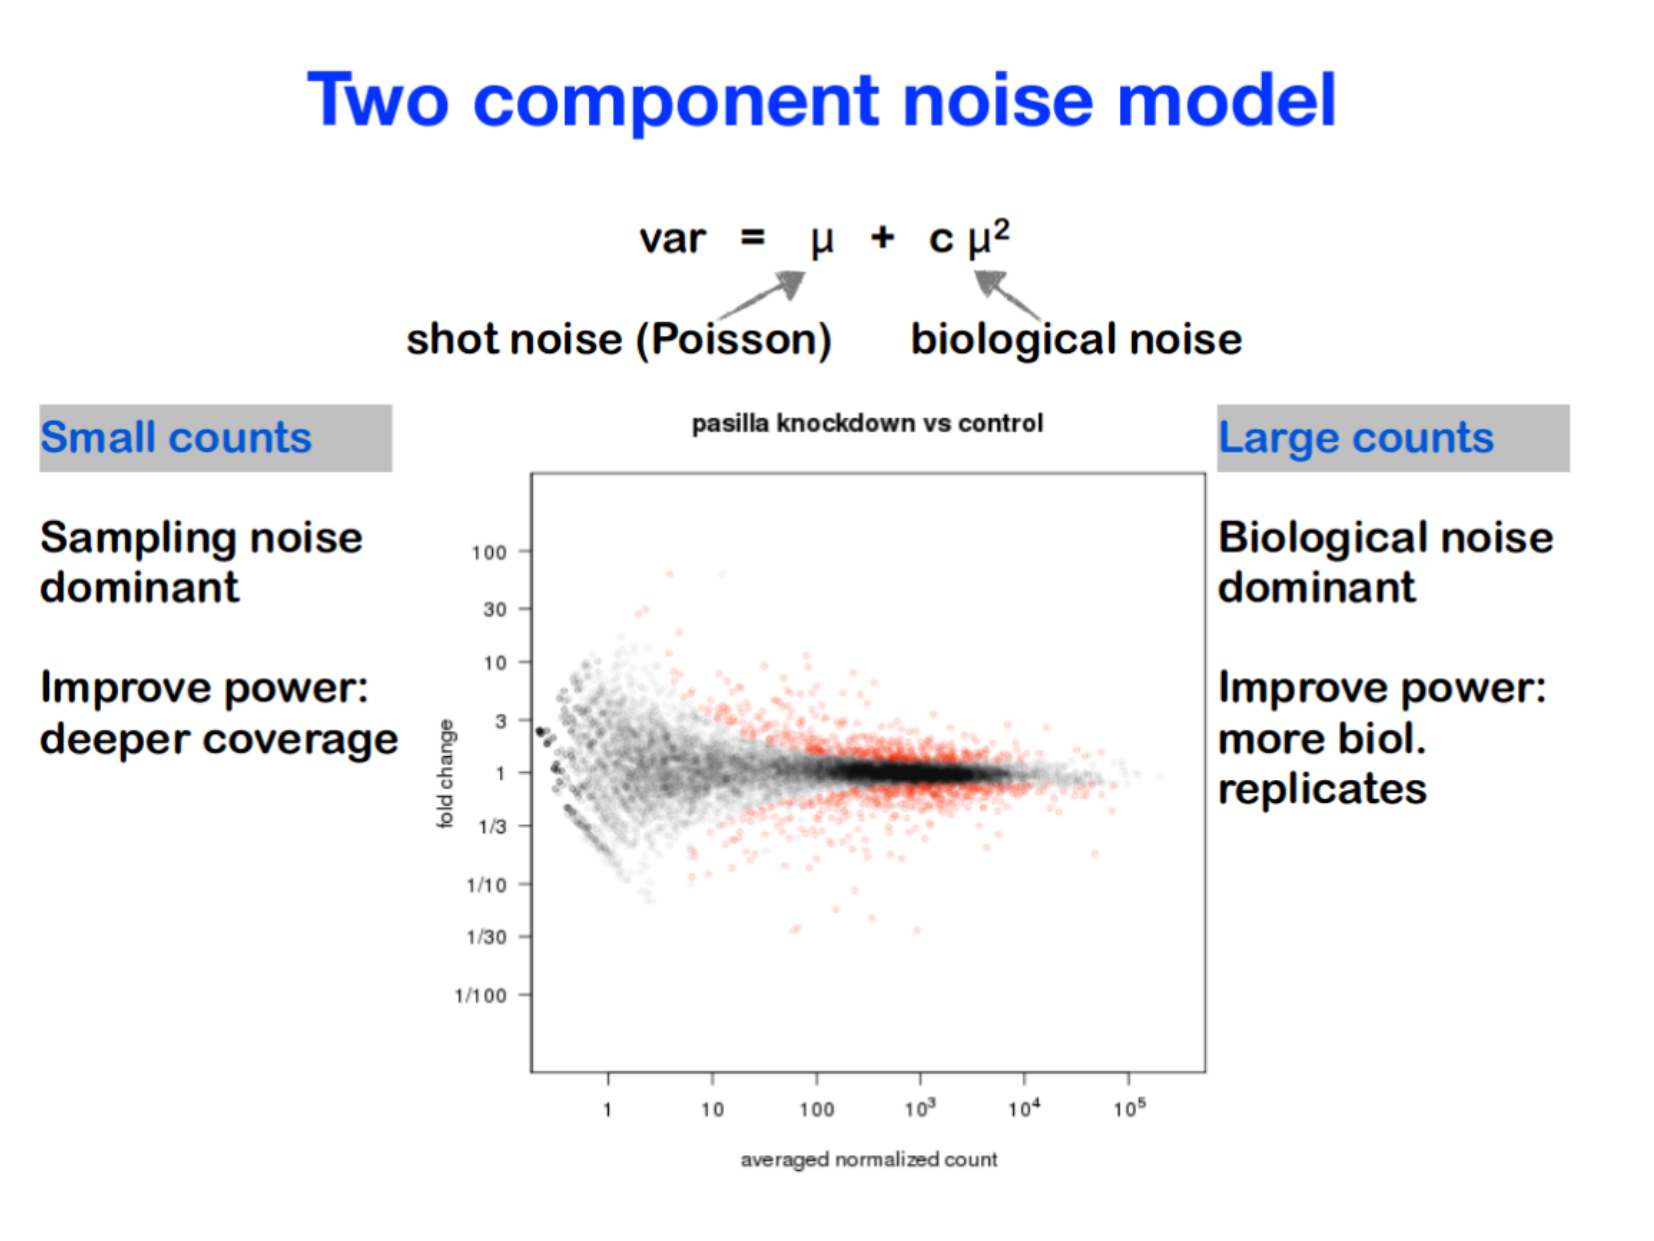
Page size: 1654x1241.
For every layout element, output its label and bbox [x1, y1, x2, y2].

picture [24, 45, 1622, 1194]
